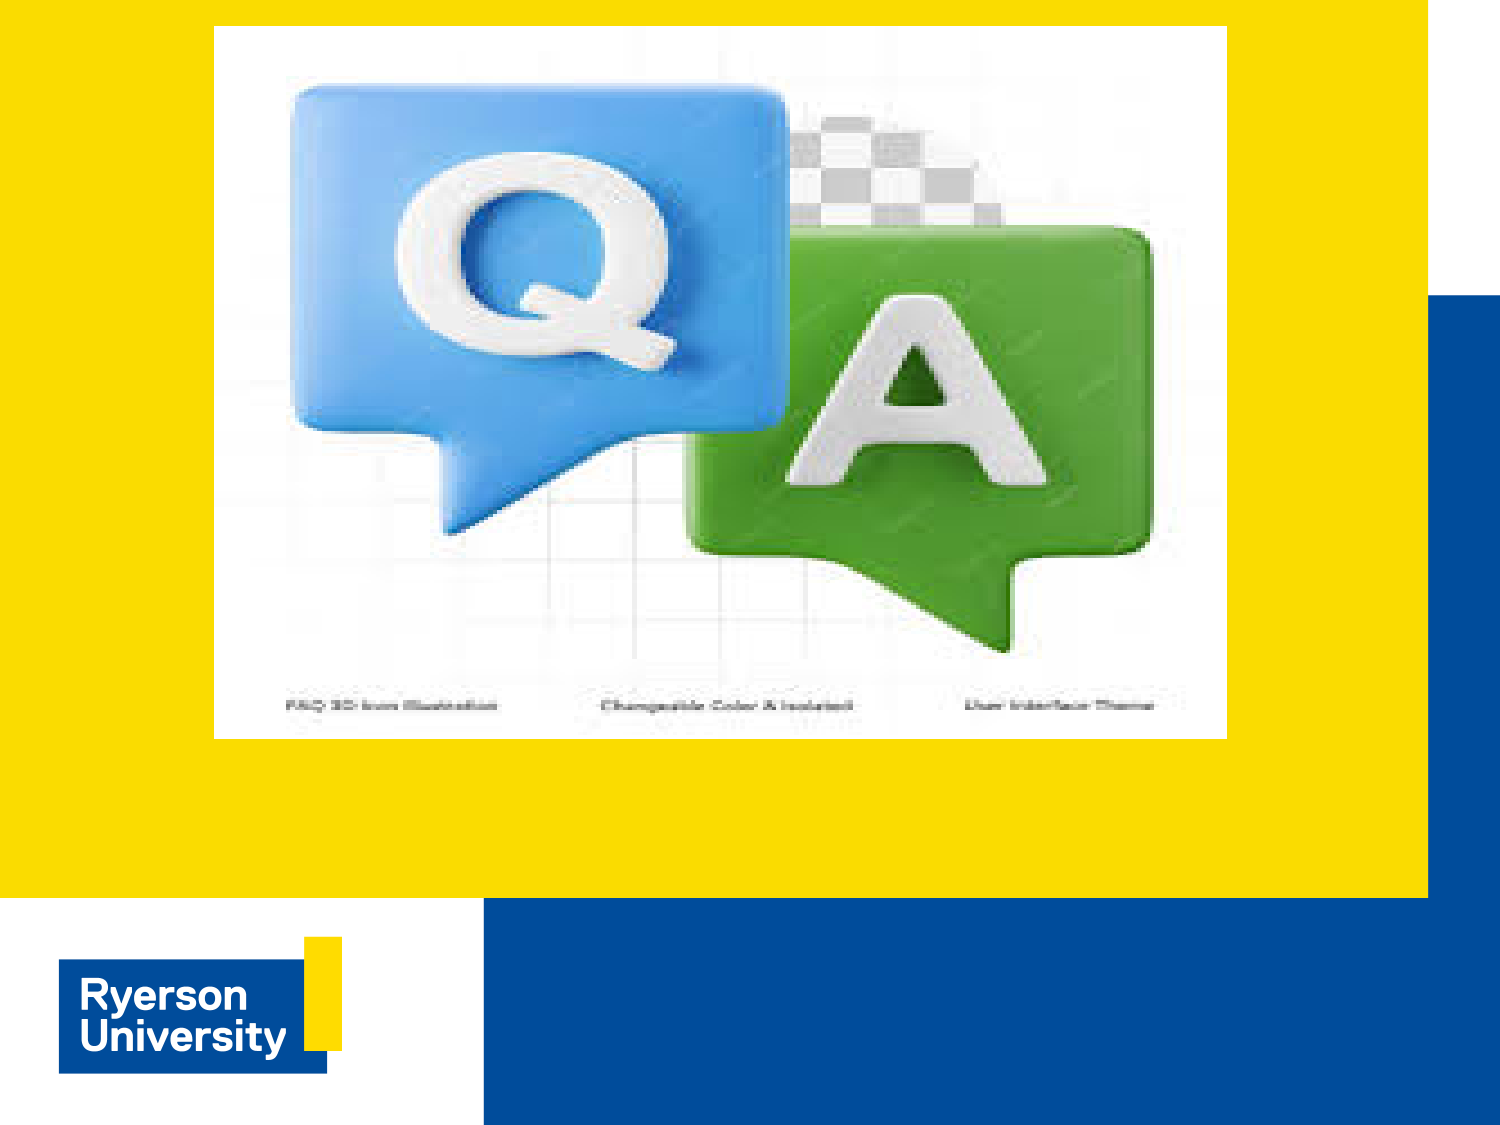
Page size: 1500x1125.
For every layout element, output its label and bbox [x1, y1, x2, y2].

picture [214, 26, 1227, 739]
